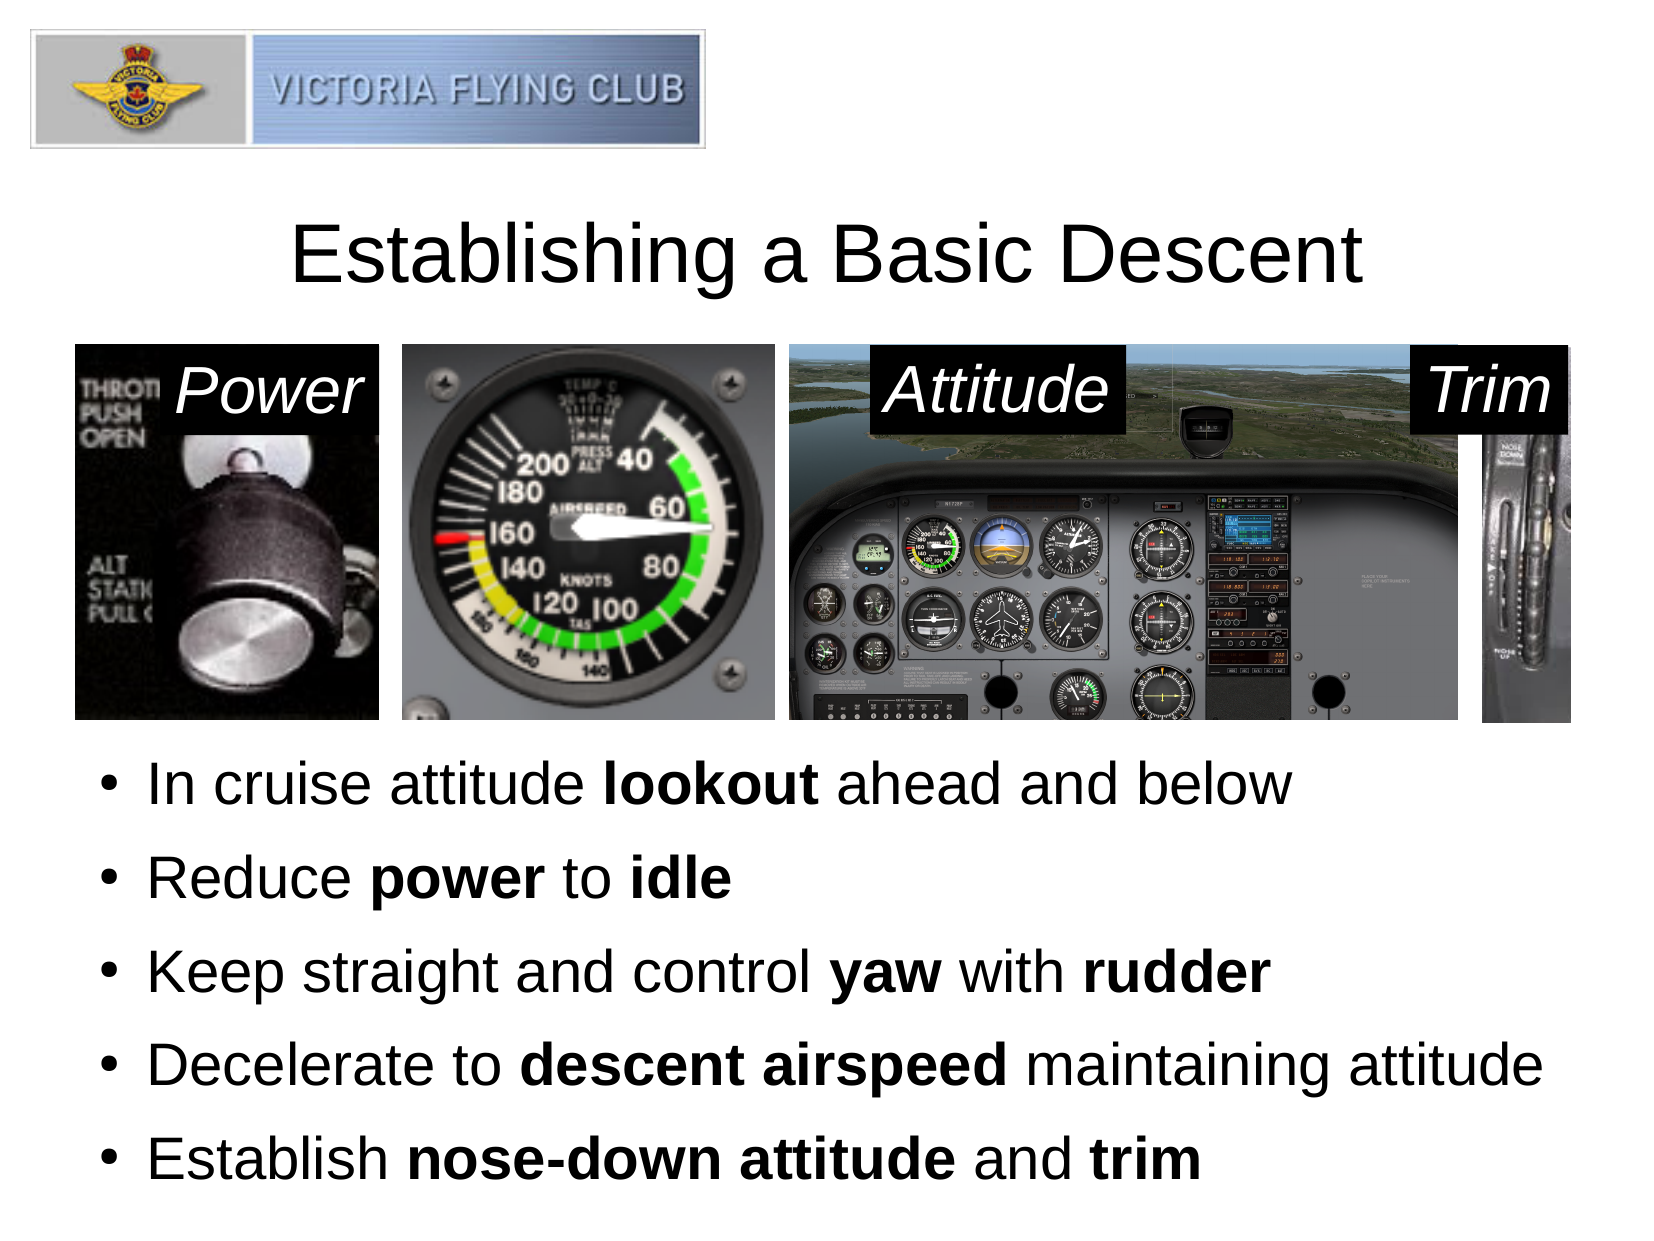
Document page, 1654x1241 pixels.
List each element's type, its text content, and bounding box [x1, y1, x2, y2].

picture [402, 344, 775, 720]
picture [30, 29, 706, 149]
list In cruise attitude lookout ahead and below Reduce power to idle Keep straight and control yaw with rudder Decelerate to descent airspeed maintaining attitude Establish nose-down attitude and trim [82, 750, 1571, 1201]
picture [75, 344, 379, 721]
text_box Attitude [870, 345, 1127, 435]
title Establishing a Basic Descent [82, 150, 1571, 358]
picture [1482, 347, 1571, 723]
text_box Power [159, 345, 380, 436]
text_box Trim [1410, 345, 1569, 435]
picture [789, 344, 1458, 721]
